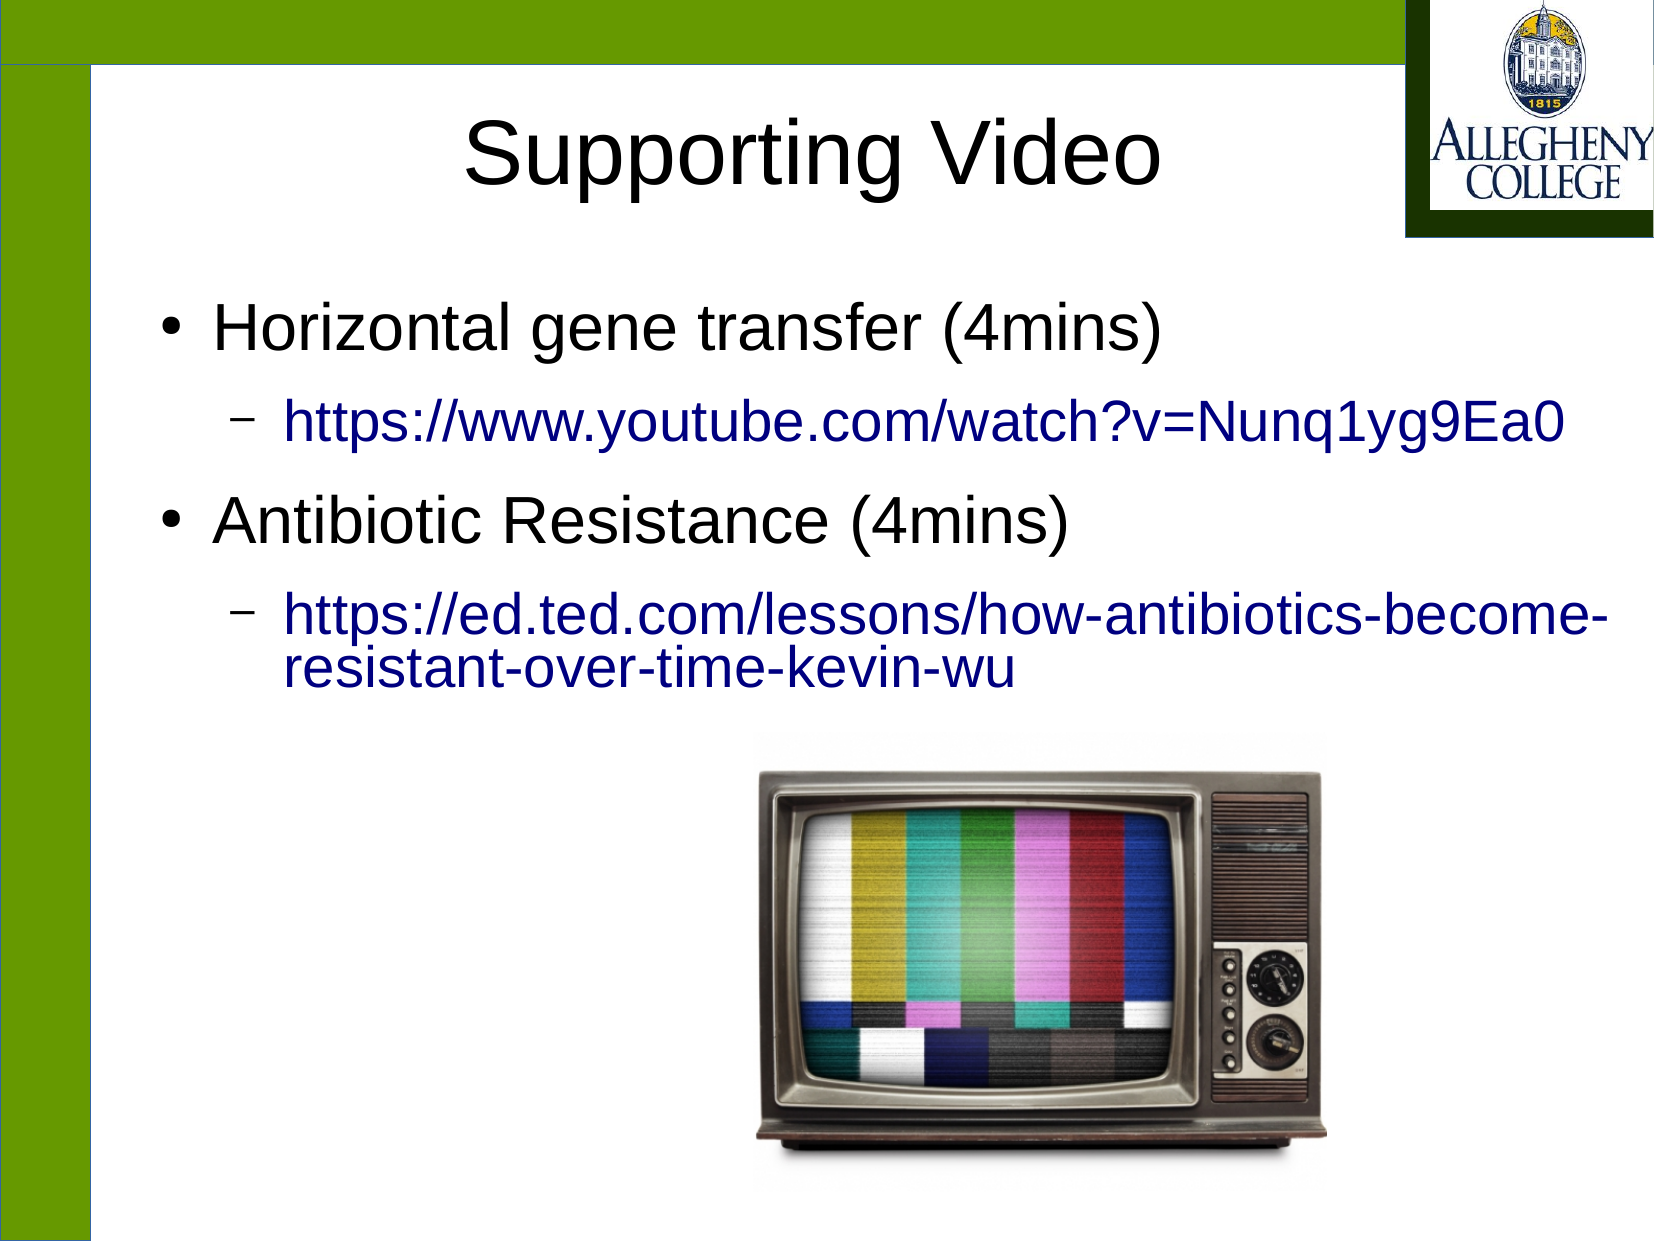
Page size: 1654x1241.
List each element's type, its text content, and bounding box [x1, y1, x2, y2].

title Supporting Video [112, 65, 1515, 257]
picture [1430, 0, 1654, 210]
text_box [0, 0, 1654, 1241]
picture [753, 732, 1327, 1192]
list Horizontal gene transfer (4mins) https://www.youtube.com/watch?v=Nunq1yg9Ea0 Antibiotic Resistance (4mins) https://ed.ted.com/lessons/how-antibiotics-become-resistant-over-time-kevin-wu [141, 290, 1630, 1010]
